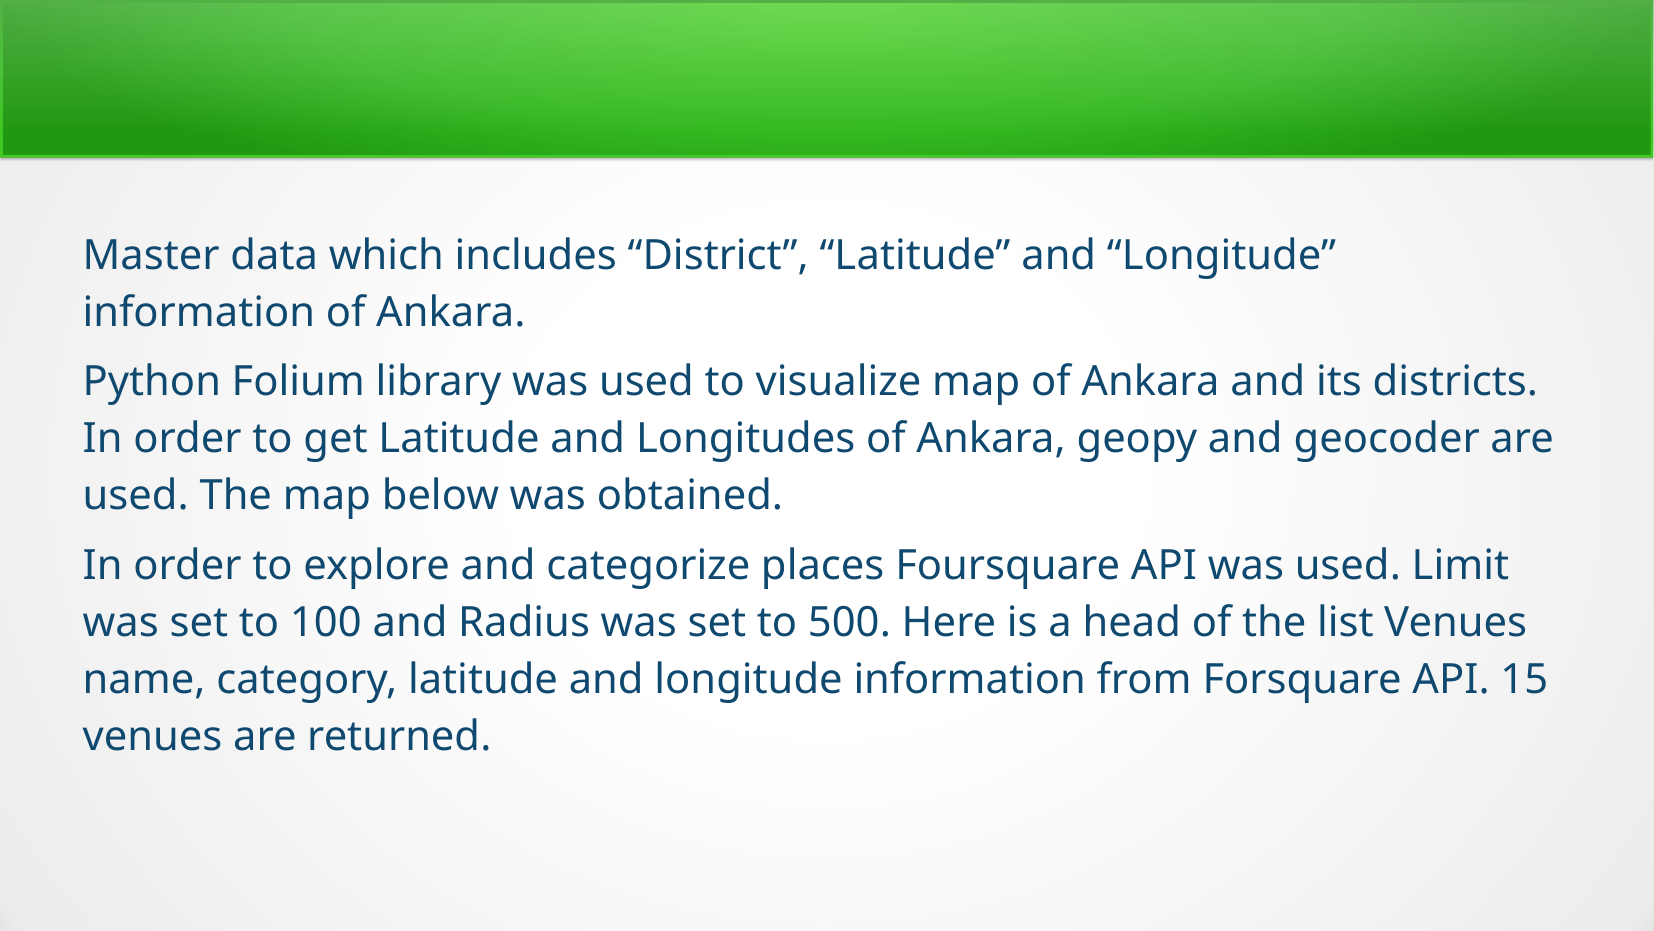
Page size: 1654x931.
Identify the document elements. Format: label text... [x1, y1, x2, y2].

list Master data which includes “District”, “Latitude” and “Longitude” information of Ankara. Python Folium library was used to visualize map of Ankara and its districts. In order to get Latitude and Longitudes of Ankara, geopy and geocoder are used. The map below was obtained. In order to explore and categorize places Foursquare API was used. Limit was set to 100 and Radius was set to 500. Here is a head of the list Venues name, category, latitude and longitude information from Forsquare API. 15 venues are returned. [82, 224, 1571, 764]
